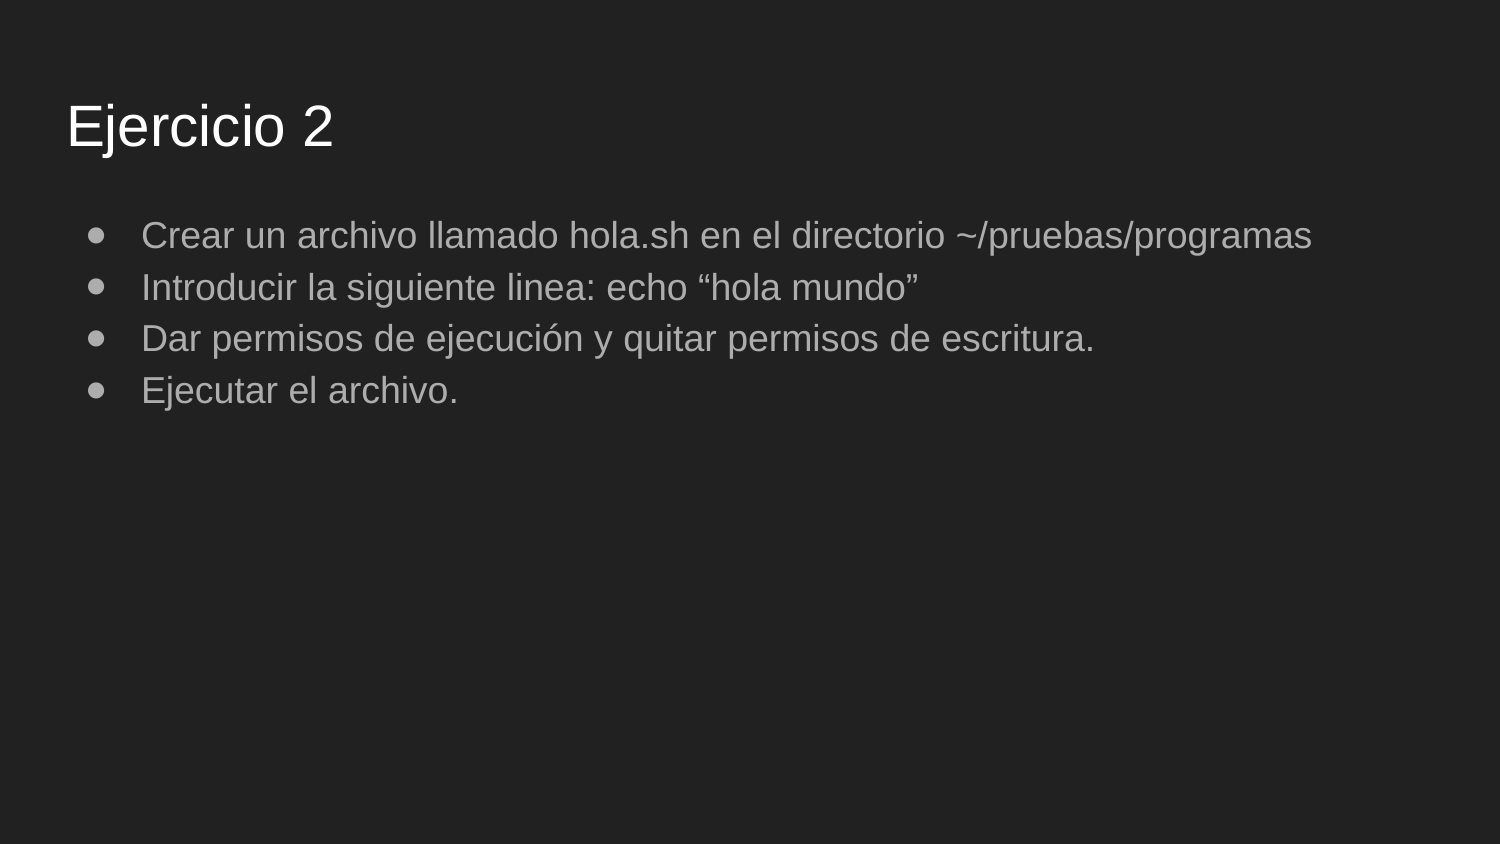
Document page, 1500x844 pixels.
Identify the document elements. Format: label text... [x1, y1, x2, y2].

list Crear un archivo llamado hola.sh en el directorio ~/pruebas/programas Introducir la siguiente linea: echo “hola mundo” Dar permisos de ejecución y quitar permisos de escritura. Ejecutar el archivo. [51, 189, 1449, 750]
title Ejercicio 2 [51, 72, 1449, 167]
